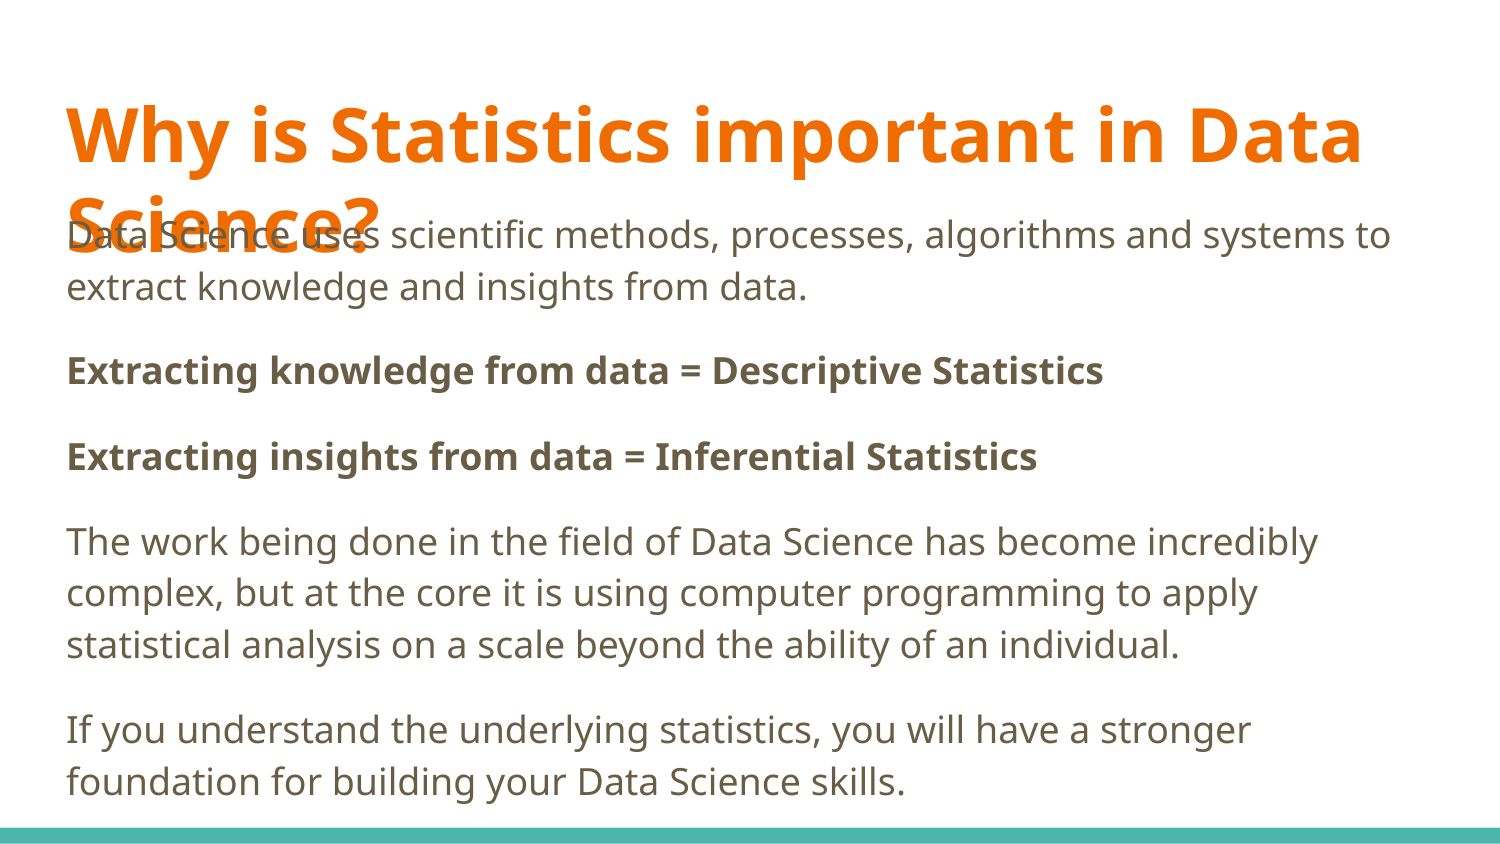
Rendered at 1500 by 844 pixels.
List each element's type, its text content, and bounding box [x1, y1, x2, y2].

title Why is Statistics important in Data Science? [51, 72, 1449, 189]
list Data Science uses scientific methods, processes, algorithms and systems to extract knowledge and insights from data. Extracting knowledge from data = Descriptive Statistics Extracting insights from data = Inferential Statistics The work being done in the field of Data Science has become incredibly complex, but at the core it is using computer programming to apply statistical analysis on a scale beyond the ability of an individual. If you understand the underlying statistics, you will have a stronger foundation for building your Data Science skills. [51, 189, 1449, 814]
